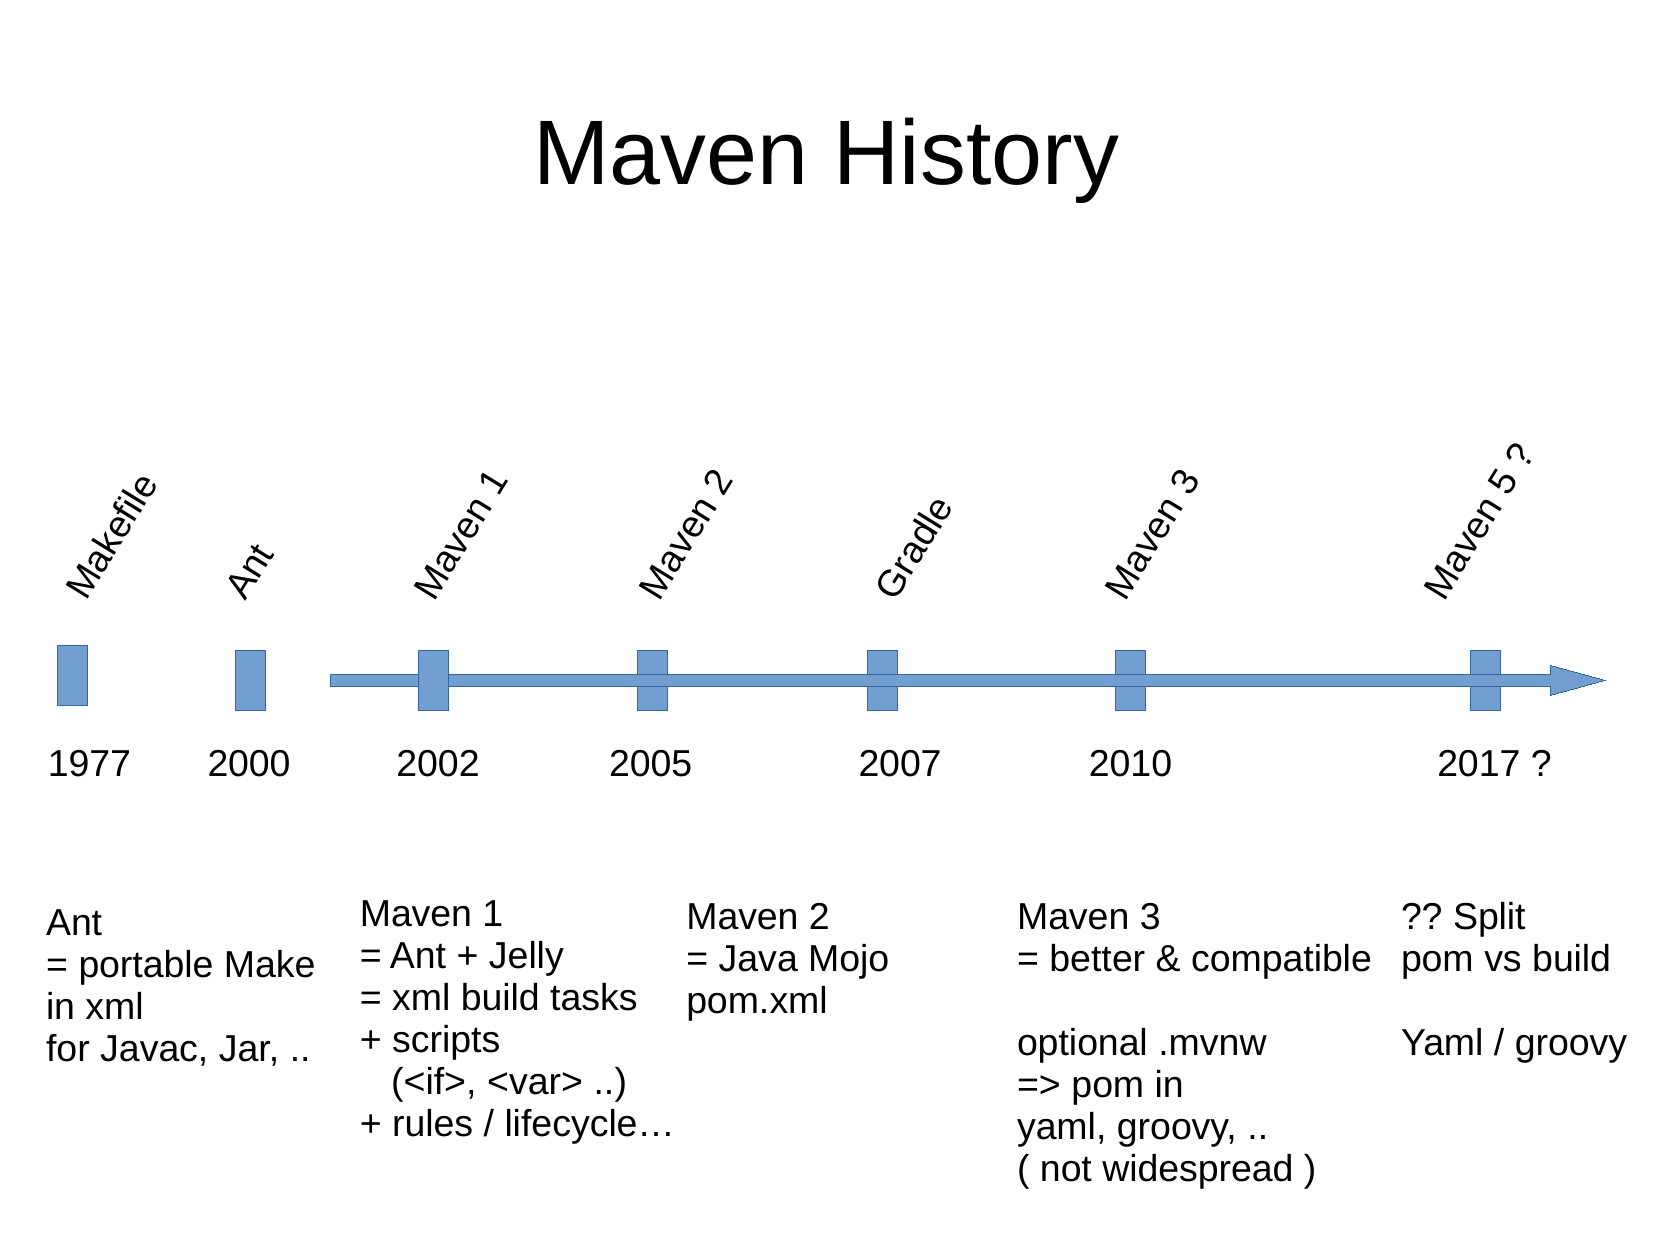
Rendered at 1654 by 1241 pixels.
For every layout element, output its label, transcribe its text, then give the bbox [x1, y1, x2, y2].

text_box Maven 2 = Java Mojo pom.xml [671, 888, 904, 1030]
text_box Ant [202, 519, 297, 623]
text_box Ant = portable Make in xml for Javac, Jar, .. [31, 894, 331, 1119]
text_box Maven 3 [1082, 445, 1222, 623]
text_box Maven 3 = better & compatible optional .mvnw => pom in yaml, groovy, .. ( not widespread ) [1002, 888, 1387, 1198]
text_box ?? Split pom vs build Yaml / groovy [1386, 888, 1642, 1072]
title Maven History [82, 49, 1571, 257]
text_box 2010 [1074, 735, 1187, 792]
text_box Maven 1 [391, 445, 531, 623]
text_box Maven 1 = Ant + Jelly = xml build tasks + scripts (<if>, <var> ..) + rules / lifecycle… [345, 885, 701, 1152]
text_box [235, 650, 266, 711]
text_box 2000 [192, 735, 306, 792]
text_box 2005 [594, 735, 708, 792]
text_box [330, 650, 1606, 711]
text_box Makefile [43, 449, 180, 623]
text_box 1977 [33, 735, 146, 792]
text_box Maven 5 ? [1401, 419, 1558, 623]
text_box [57, 645, 88, 706]
text_box Maven 2 [616, 445, 756, 623]
text_box 2017 ? [1422, 735, 1567, 792]
text_box Gradle [852, 472, 976, 623]
text_box 2002 [381, 735, 495, 792]
text_box 2007 [843, 735, 957, 792]
